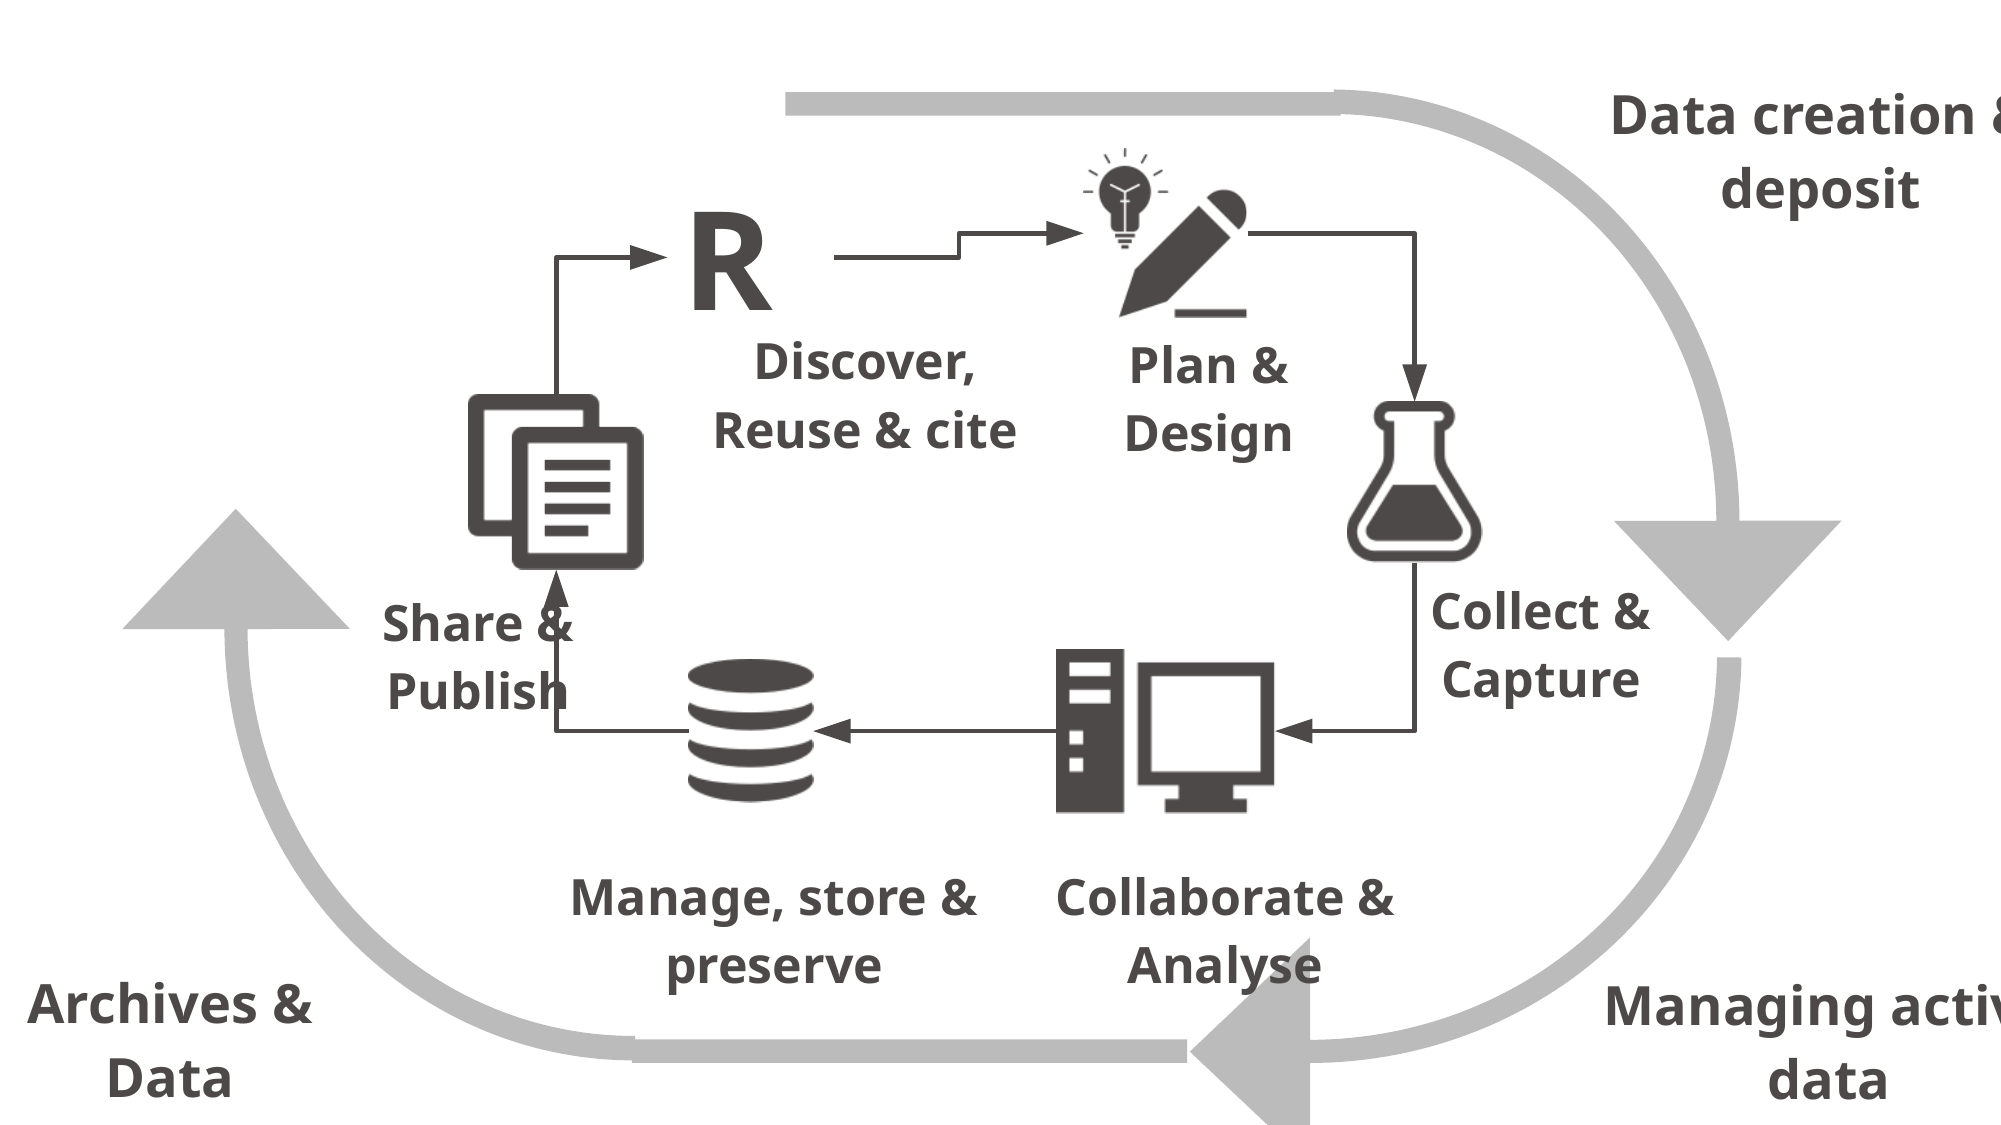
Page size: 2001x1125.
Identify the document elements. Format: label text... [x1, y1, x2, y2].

text_box [122, 508, 407, 958]
text_box Collaborate & Analyse [1040, 854, 1546, 970]
text_box Share & Publish [559, 607, 568, 696]
text_box Discover, Reuse & cite [697, 318, 993, 434]
text_box Share & Publish [367, 580, 554, 696]
text_box [426, 972, 1188, 1063]
text_box Managing active data [1588, 960, 2001, 1084]
text_box Plan & Design [1108, 322, 1288, 438]
text_box Collect & Capture [1417, 568, 1639, 684]
picture [1347, 401, 1483, 563]
text_box Data creation & deposit [1594, 68, 1991, 193]
text_box R [667, 156, 835, 311]
picture [1056, 649, 1276, 814]
picture [468, 394, 644, 570]
text_box [1189, 657, 1742, 1125]
picture [1083, 148, 1248, 318]
picture [688, 659, 814, 803]
text_box [785, 89, 1842, 642]
text_box [1303, 971, 1310, 978]
text_box Manage, store & preserve [555, 854, 941, 970]
text_box Archives & Data repositories [0, 958, 426, 1086]
